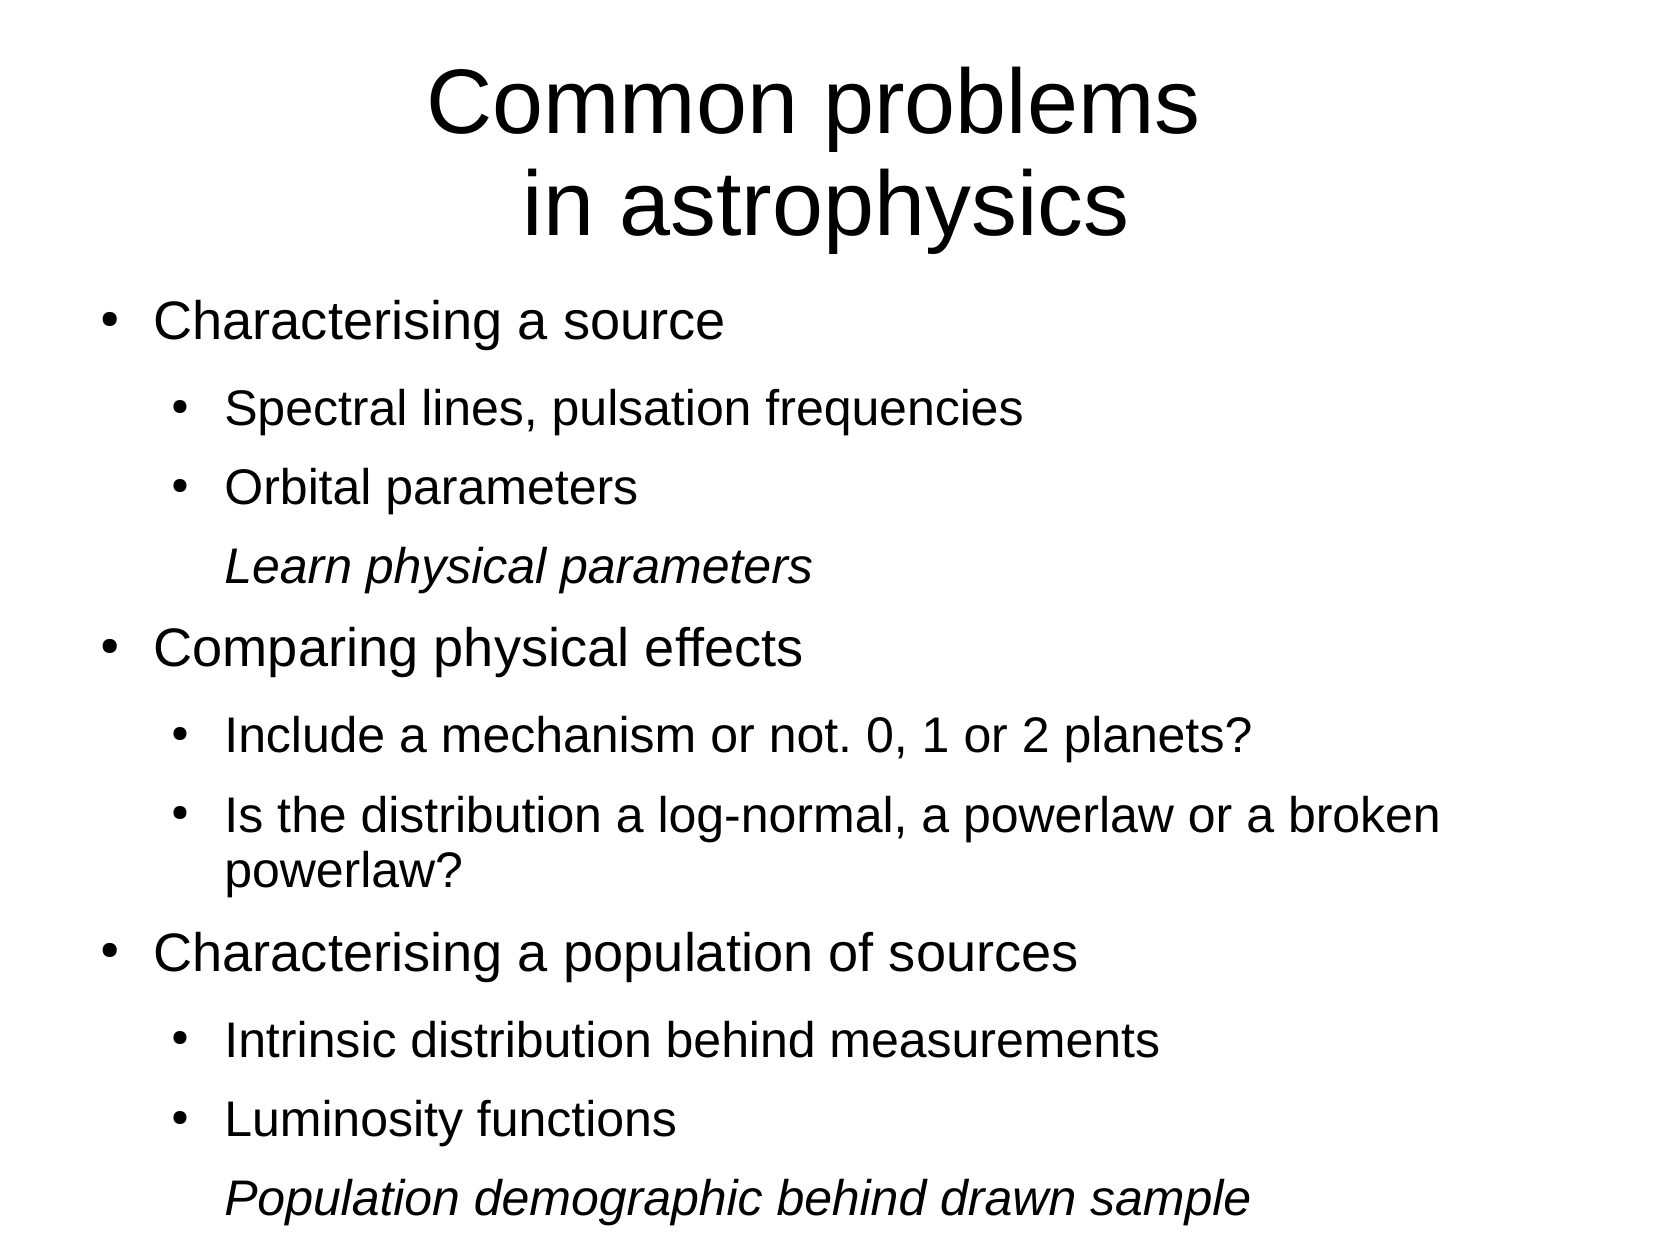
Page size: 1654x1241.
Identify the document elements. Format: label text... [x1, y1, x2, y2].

title Common problems in astrophysics [82, 49, 1571, 257]
list Characterising a source Spectral lines, pulsation frequencies Orbital parameters Learn physical parameters Comparing physical effects Include a mechanism or not. 0, 1 or 2 planets? Is the distribution a log-normal, a powerlaw or a broken powerlaw? Characterising a population of sources Intrinsic distribution behind measurements Luminosity functions Population demographic behind drawn sample [82, 290, 1571, 1228]
